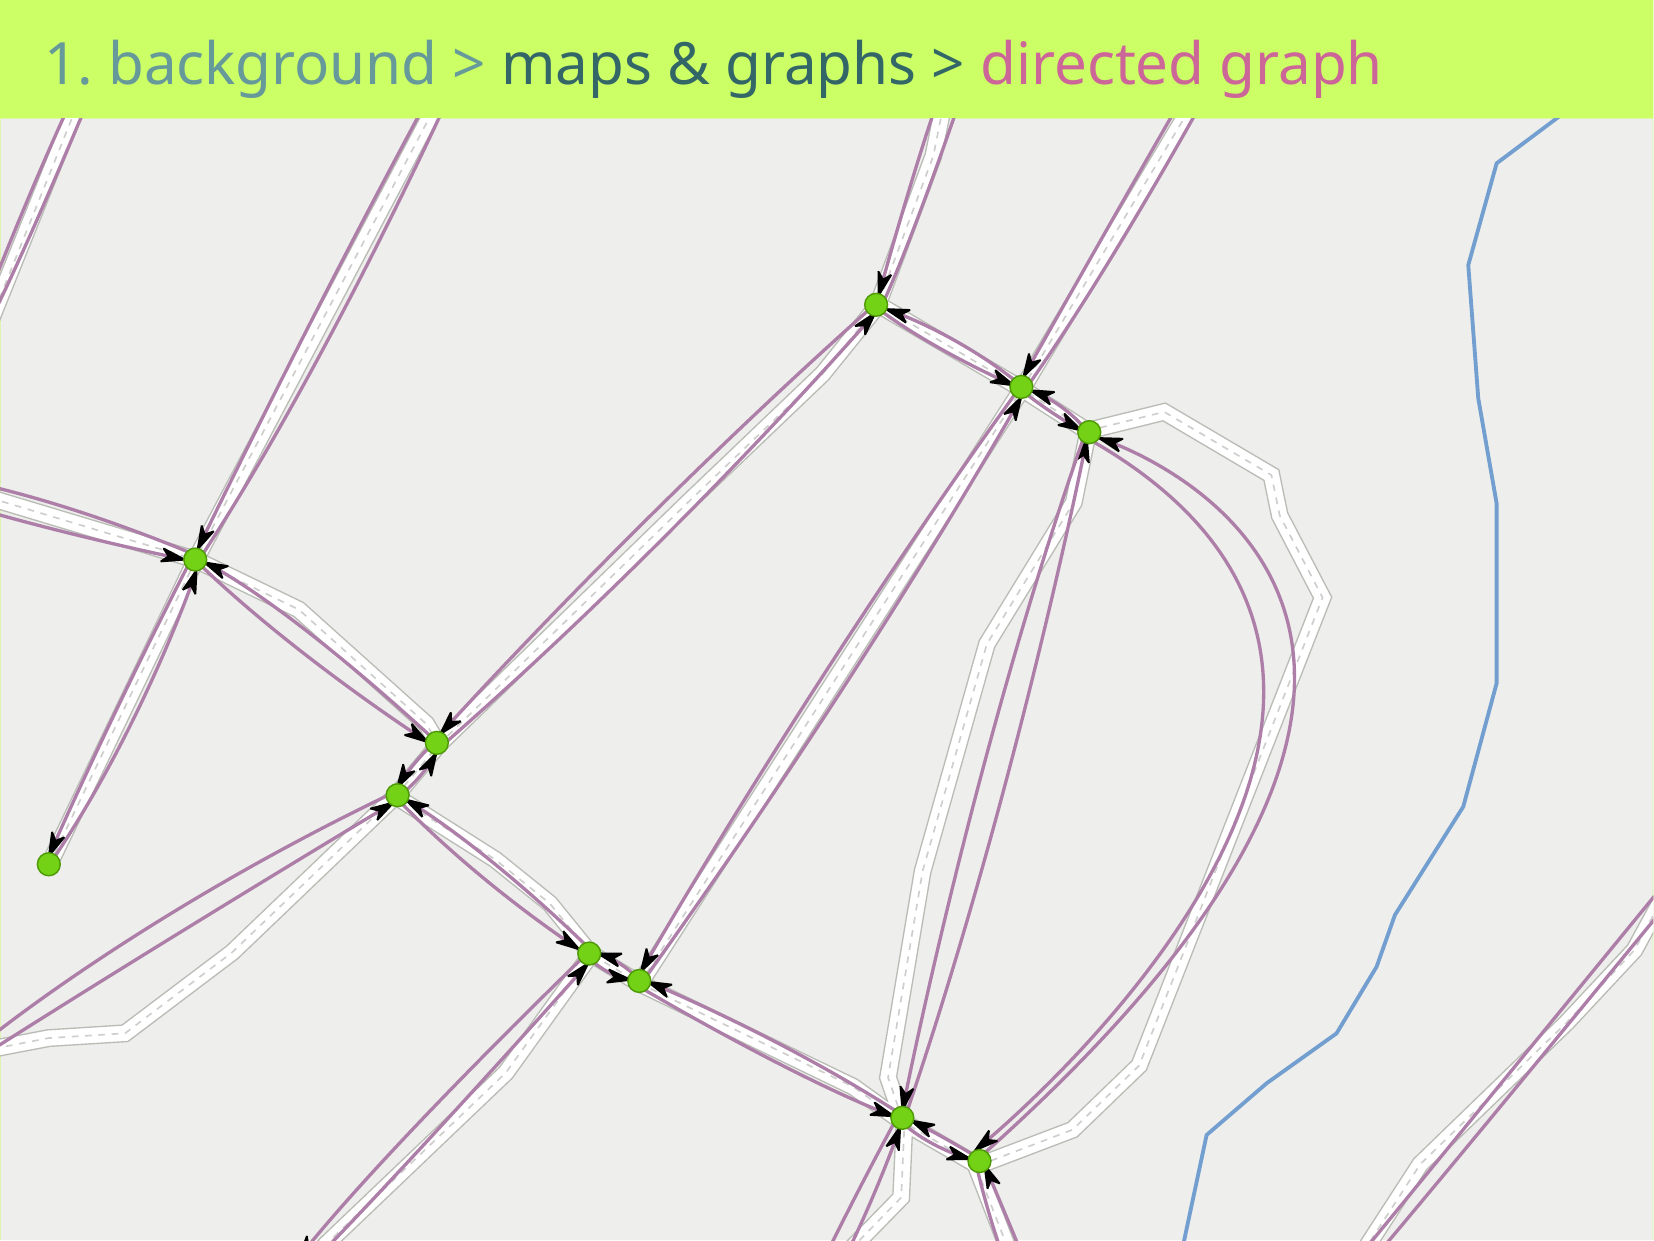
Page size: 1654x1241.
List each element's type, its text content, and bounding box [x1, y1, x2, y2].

text_box 1. background > maps & graphs > directed graph [29, 14, 1242, 118]
picture [0, 118, 1654, 1241]
